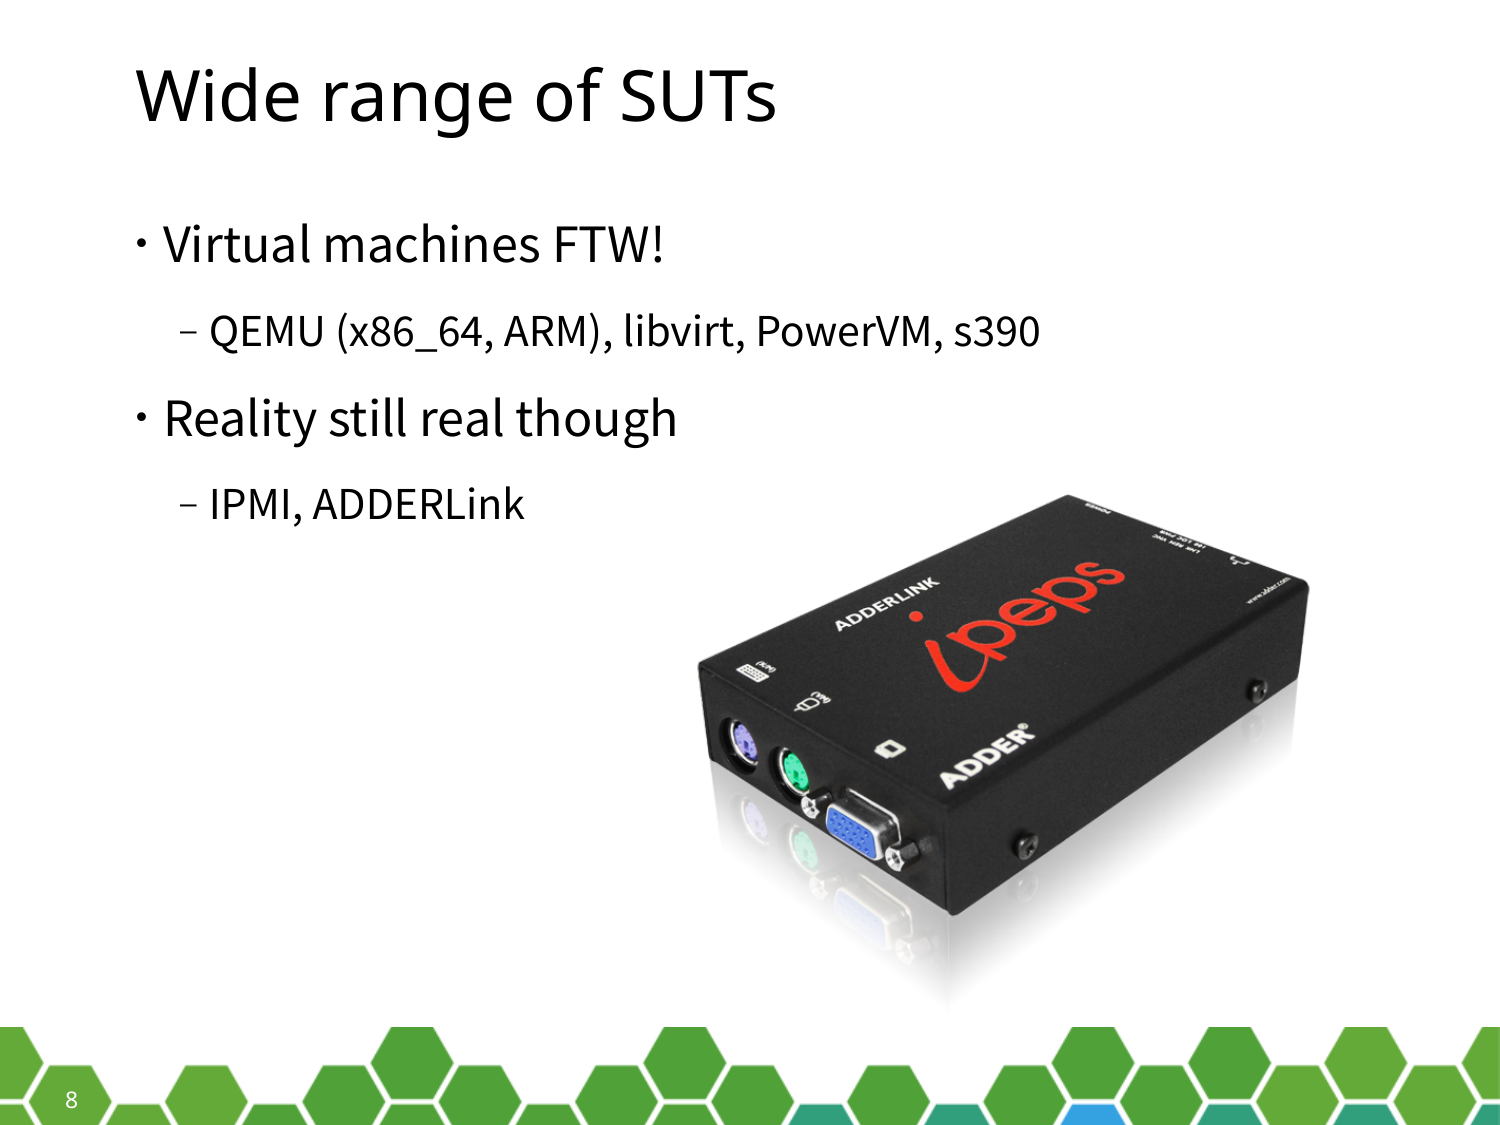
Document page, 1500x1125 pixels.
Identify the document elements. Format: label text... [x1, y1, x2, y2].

title Wide range of SUTs [135, 12, 1372, 175]
picture [0, 473, 1500, 1125]
list Virtual machines FTW! QEMU (x86_64, ARM), libvirt, PowerVM, s390 Reality still real though IPMI, ADDERLink [135, 208, 1372, 862]
